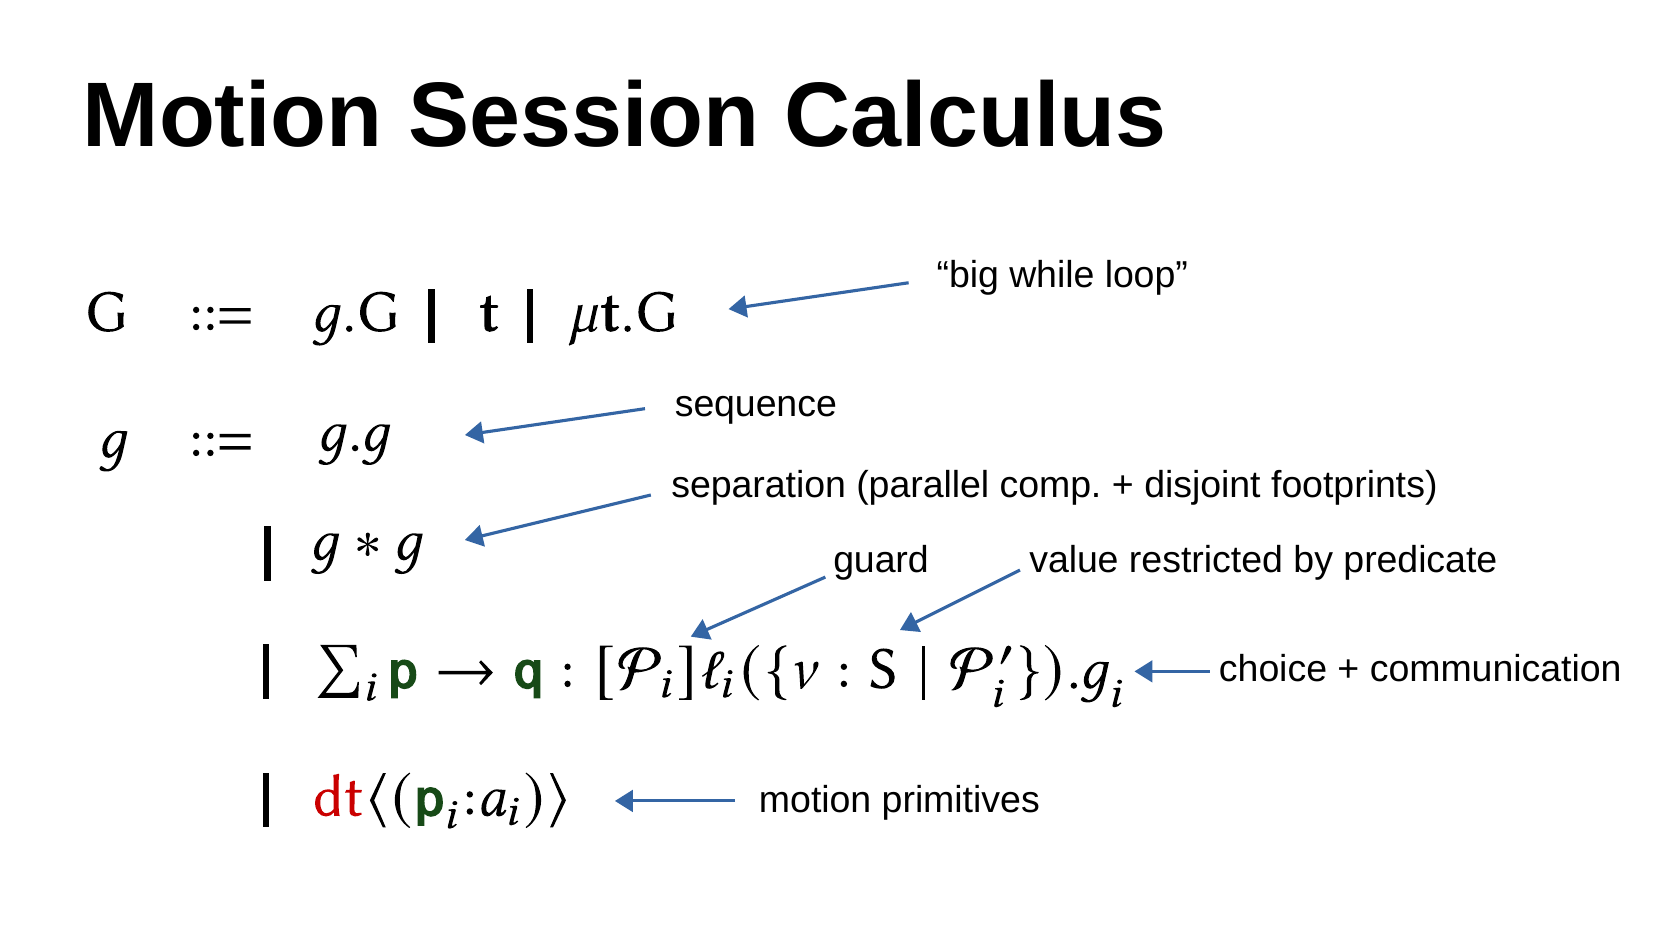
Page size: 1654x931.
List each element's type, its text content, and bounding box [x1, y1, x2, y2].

text_box sequence [660, 375, 852, 432]
text_box motion primitives [744, 771, 1055, 829]
text_box “big while loop” [921, 245, 1203, 303]
picture [88, 288, 1123, 829]
text_box value restricted by predicate [1014, 531, 1513, 589]
title Motion Session Calculus [82, 37, 1571, 193]
text_box separation (parallel comp. + disjoint footprints) [656, 456, 1453, 514]
text_box guard [818, 531, 944, 589]
text_box choice + communication [1204, 639, 1637, 697]
